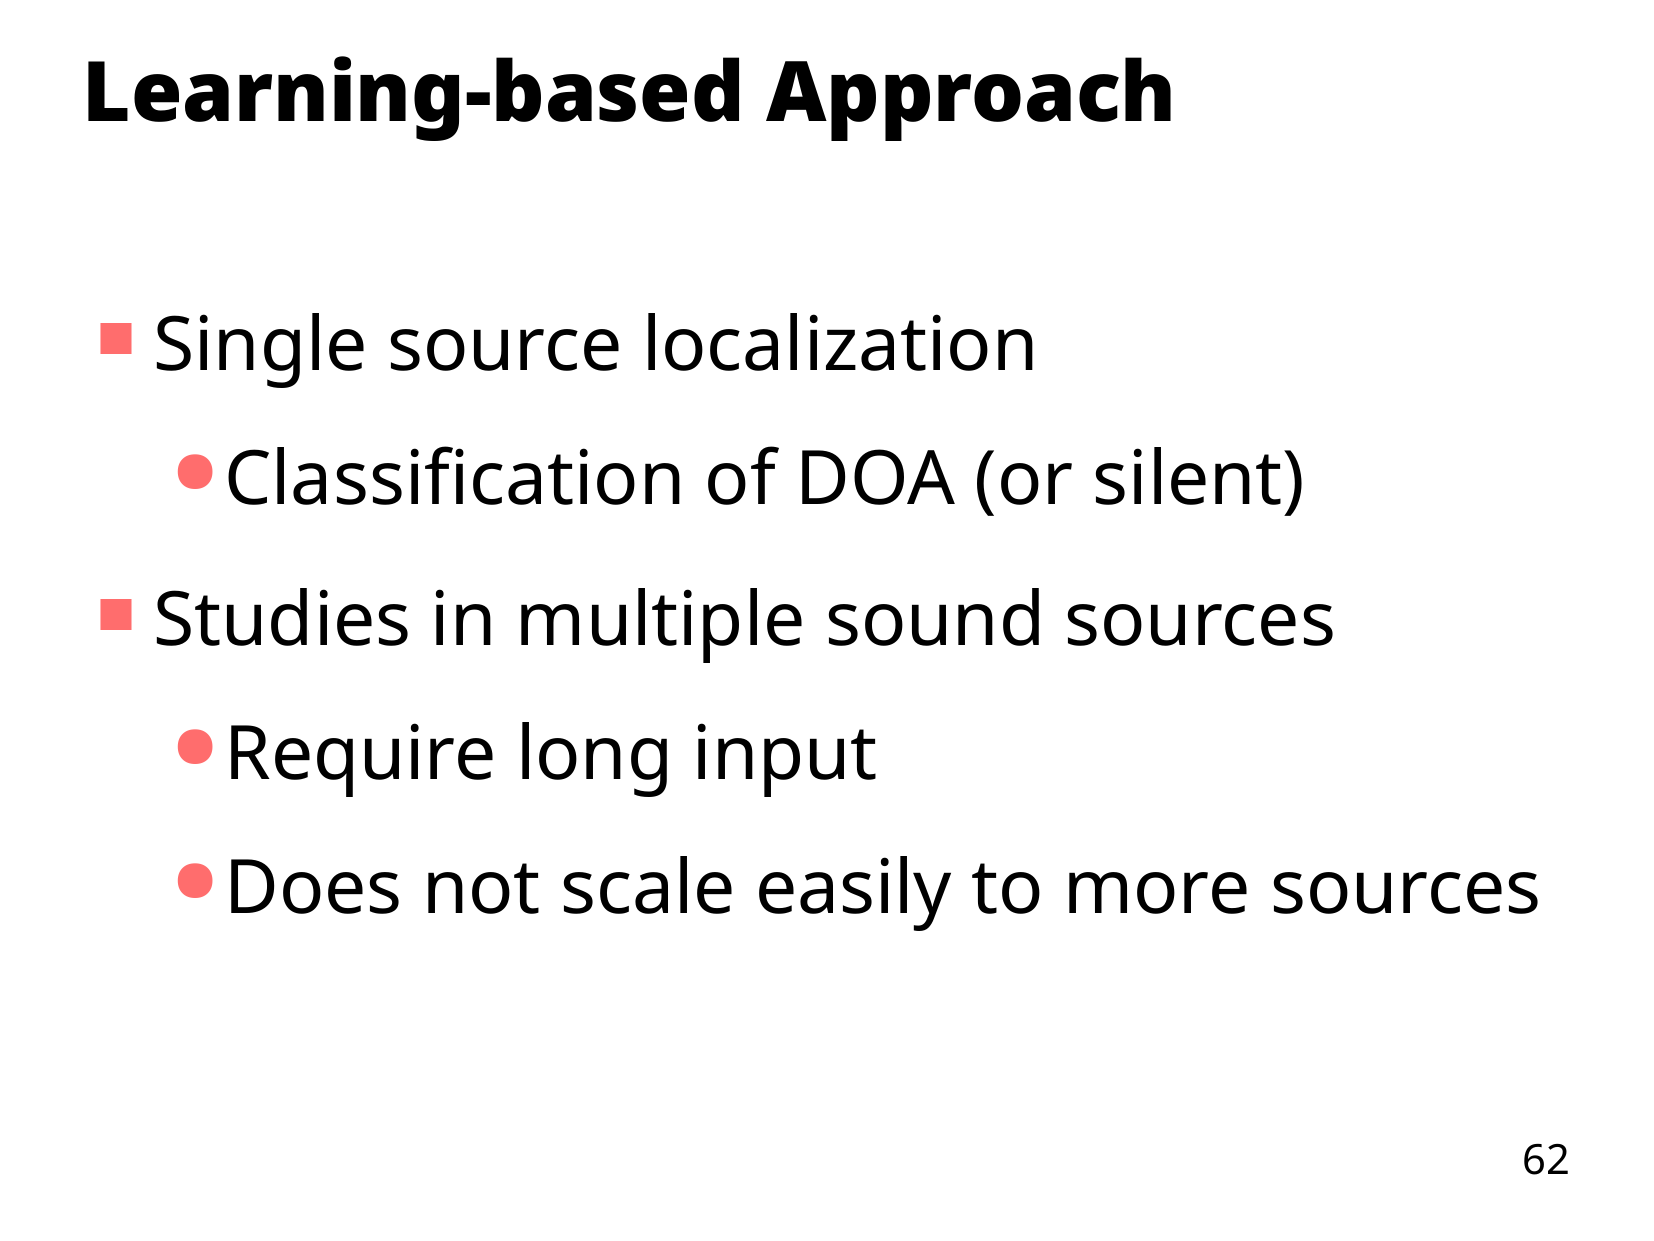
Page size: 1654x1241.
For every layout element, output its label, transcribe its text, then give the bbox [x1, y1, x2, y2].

title Learning-based Approach [82, 37, 1571, 143]
list Single source localization Classification of DOA (or silent) Studies in multiple sound sources Require long input Does not scale easily to more sources [82, 290, 1571, 1010]
